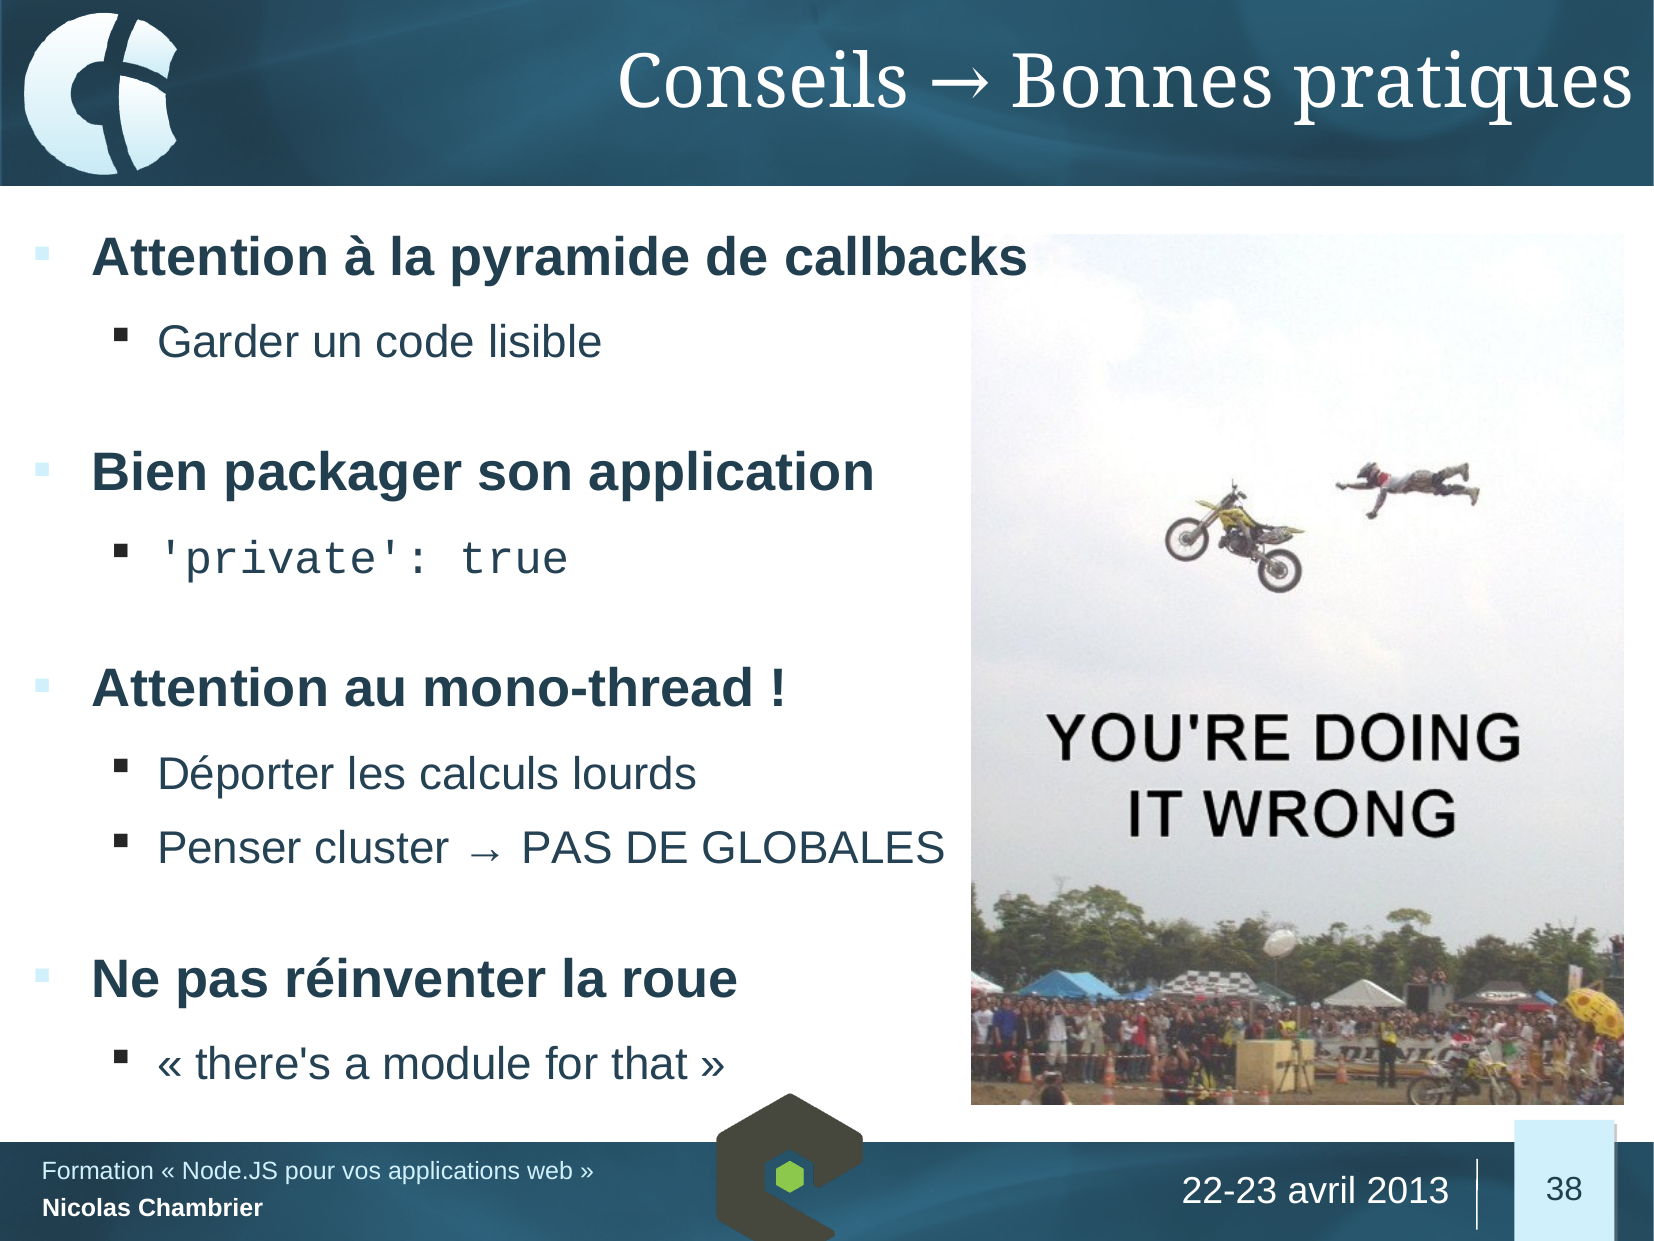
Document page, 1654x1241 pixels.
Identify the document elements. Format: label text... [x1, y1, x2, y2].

title Conseils → Bonnes pratiques [226, 32, 1654, 133]
picture [971, 234, 1624, 1105]
picture [716, 1093, 863, 1241]
list Attention à la pyramide de callbacks Garder un code lisible Bien packager son application 'private': true Attention au mono-thread ! Déporter les calculs lourds Penser cluster → PAS DE GLOBALES Ne pas réinventer la roue « there's a module for that » [35, 222, 1523, 1091]
picture [0, 0, 221, 187]
